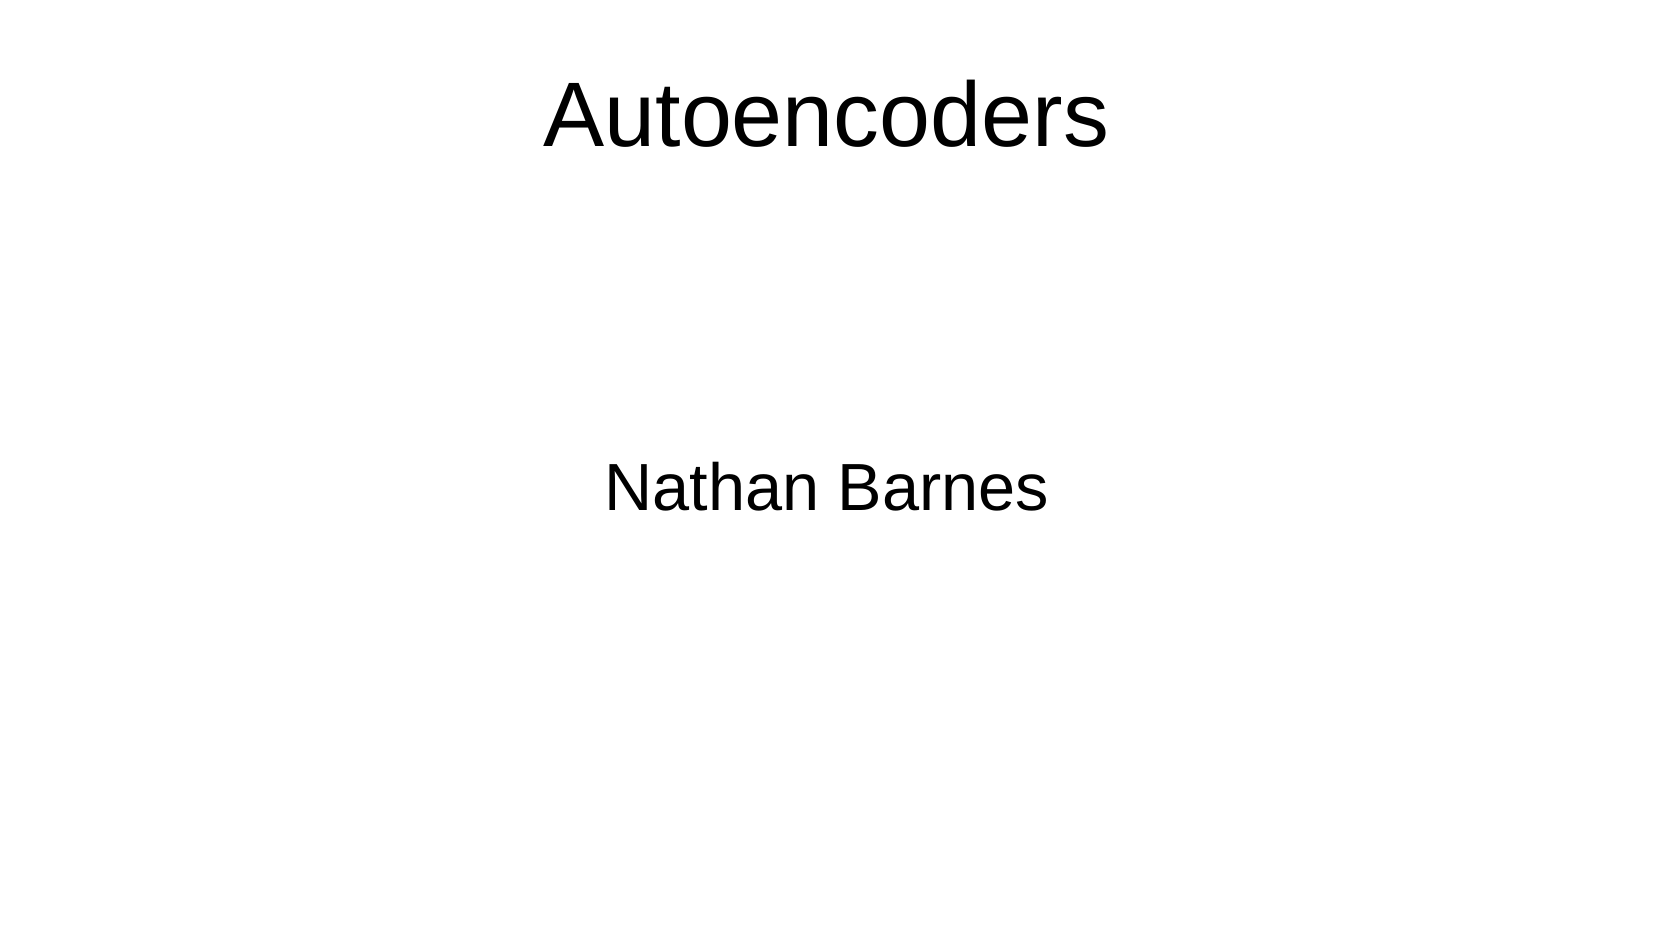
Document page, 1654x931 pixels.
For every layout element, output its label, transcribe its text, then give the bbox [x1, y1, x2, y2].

subtitle Nathan Barnes [82, 217, 1571, 758]
title Autoencoders [82, 37, 1571, 193]
